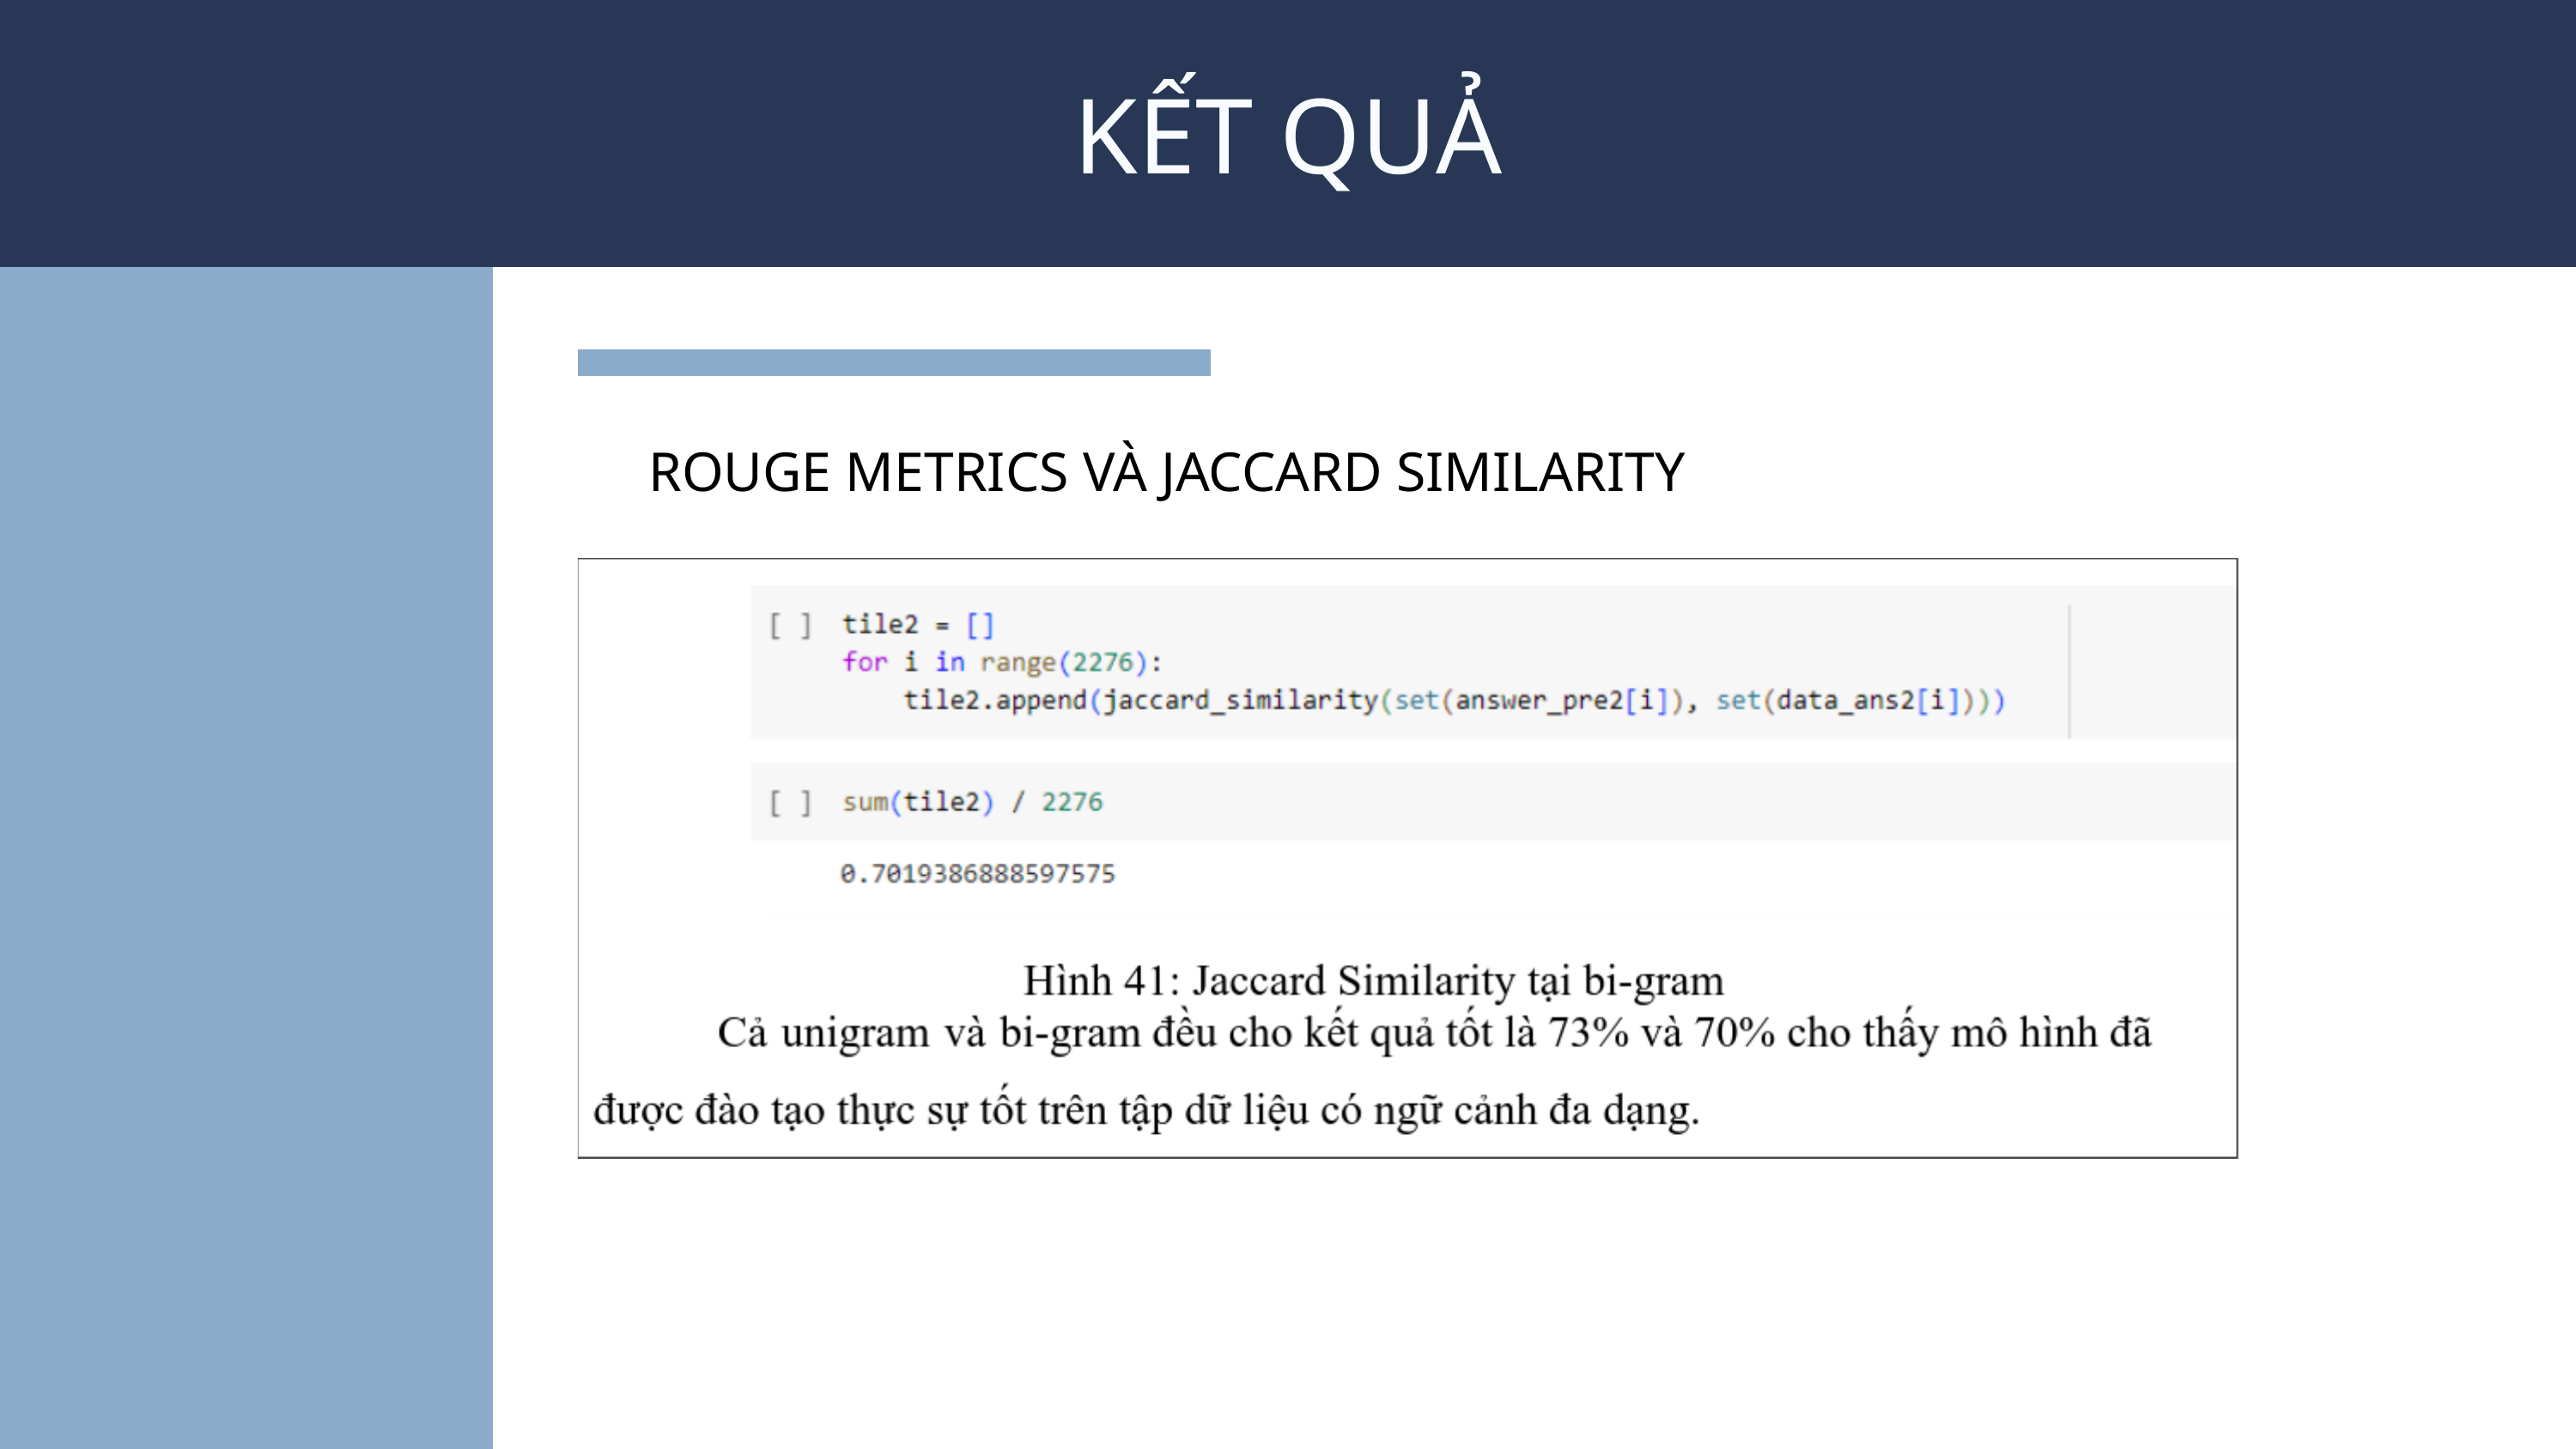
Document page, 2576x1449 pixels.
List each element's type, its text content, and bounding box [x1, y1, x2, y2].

text_box [577, 558, 2239, 1159]
text_box ROUGE METRICS VÀ JACCARD SIMILARITY [526, 427, 1809, 500]
text_box KẾT QUẢ [301, 70, 2275, 194]
text_box [578, 349, 1211, 376]
text_box [0, 0, 2576, 1449]
